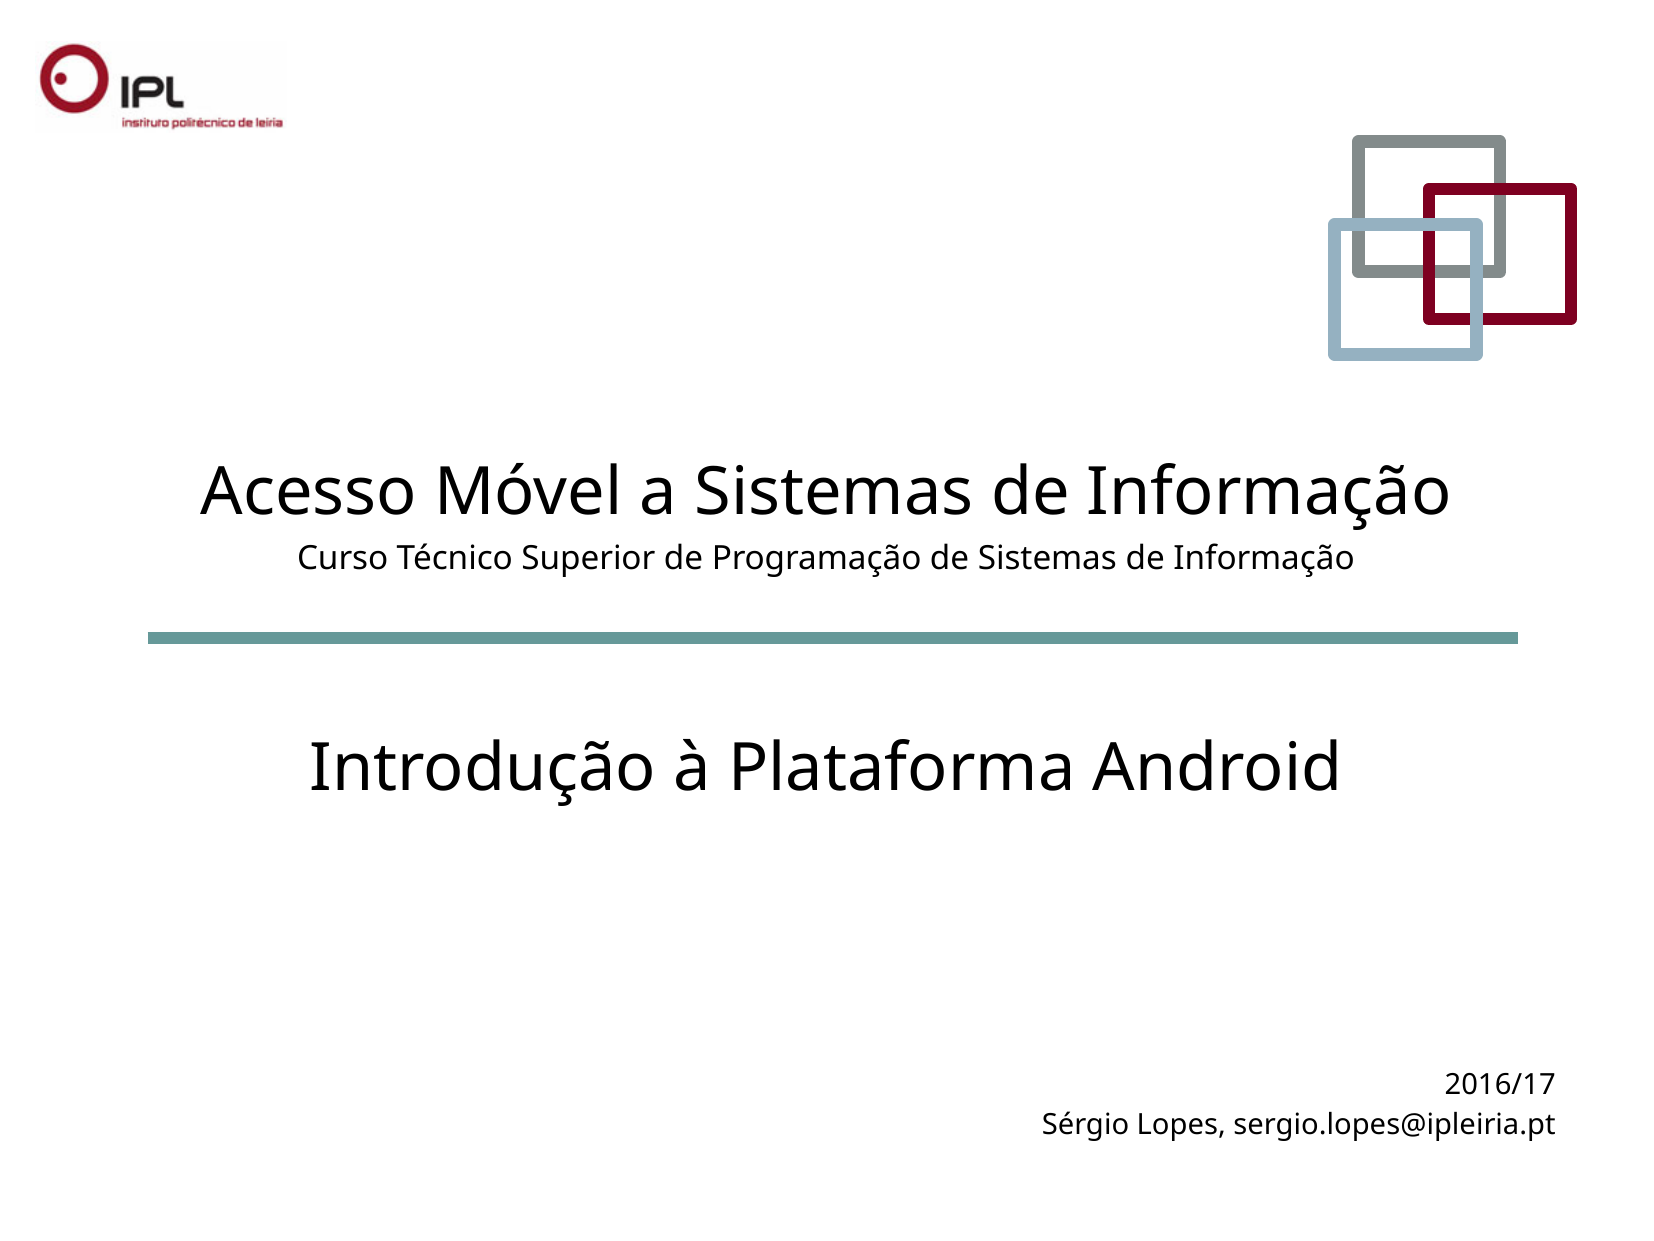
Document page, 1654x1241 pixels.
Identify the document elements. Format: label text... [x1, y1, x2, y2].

text_box Introdução à Plataforma Android [183, 649, 1471, 880]
subtitle Acesso Móvel a Sistemas de Informação Curso Técnico Superior de Programação de Sistemas de Informação [183, 372, 1471, 632]
picture [35, 41, 291, 133]
text_box 2016/17 Sérgio Lopes, sergio.lopes@ipleiria.pt [933, 1055, 1571, 1151]
subtitle Acesso Móvel a Sistemas de Informação Curso Técnico Superior de Programação de Sistemas de Informação [183, 644, 1471, 649]
